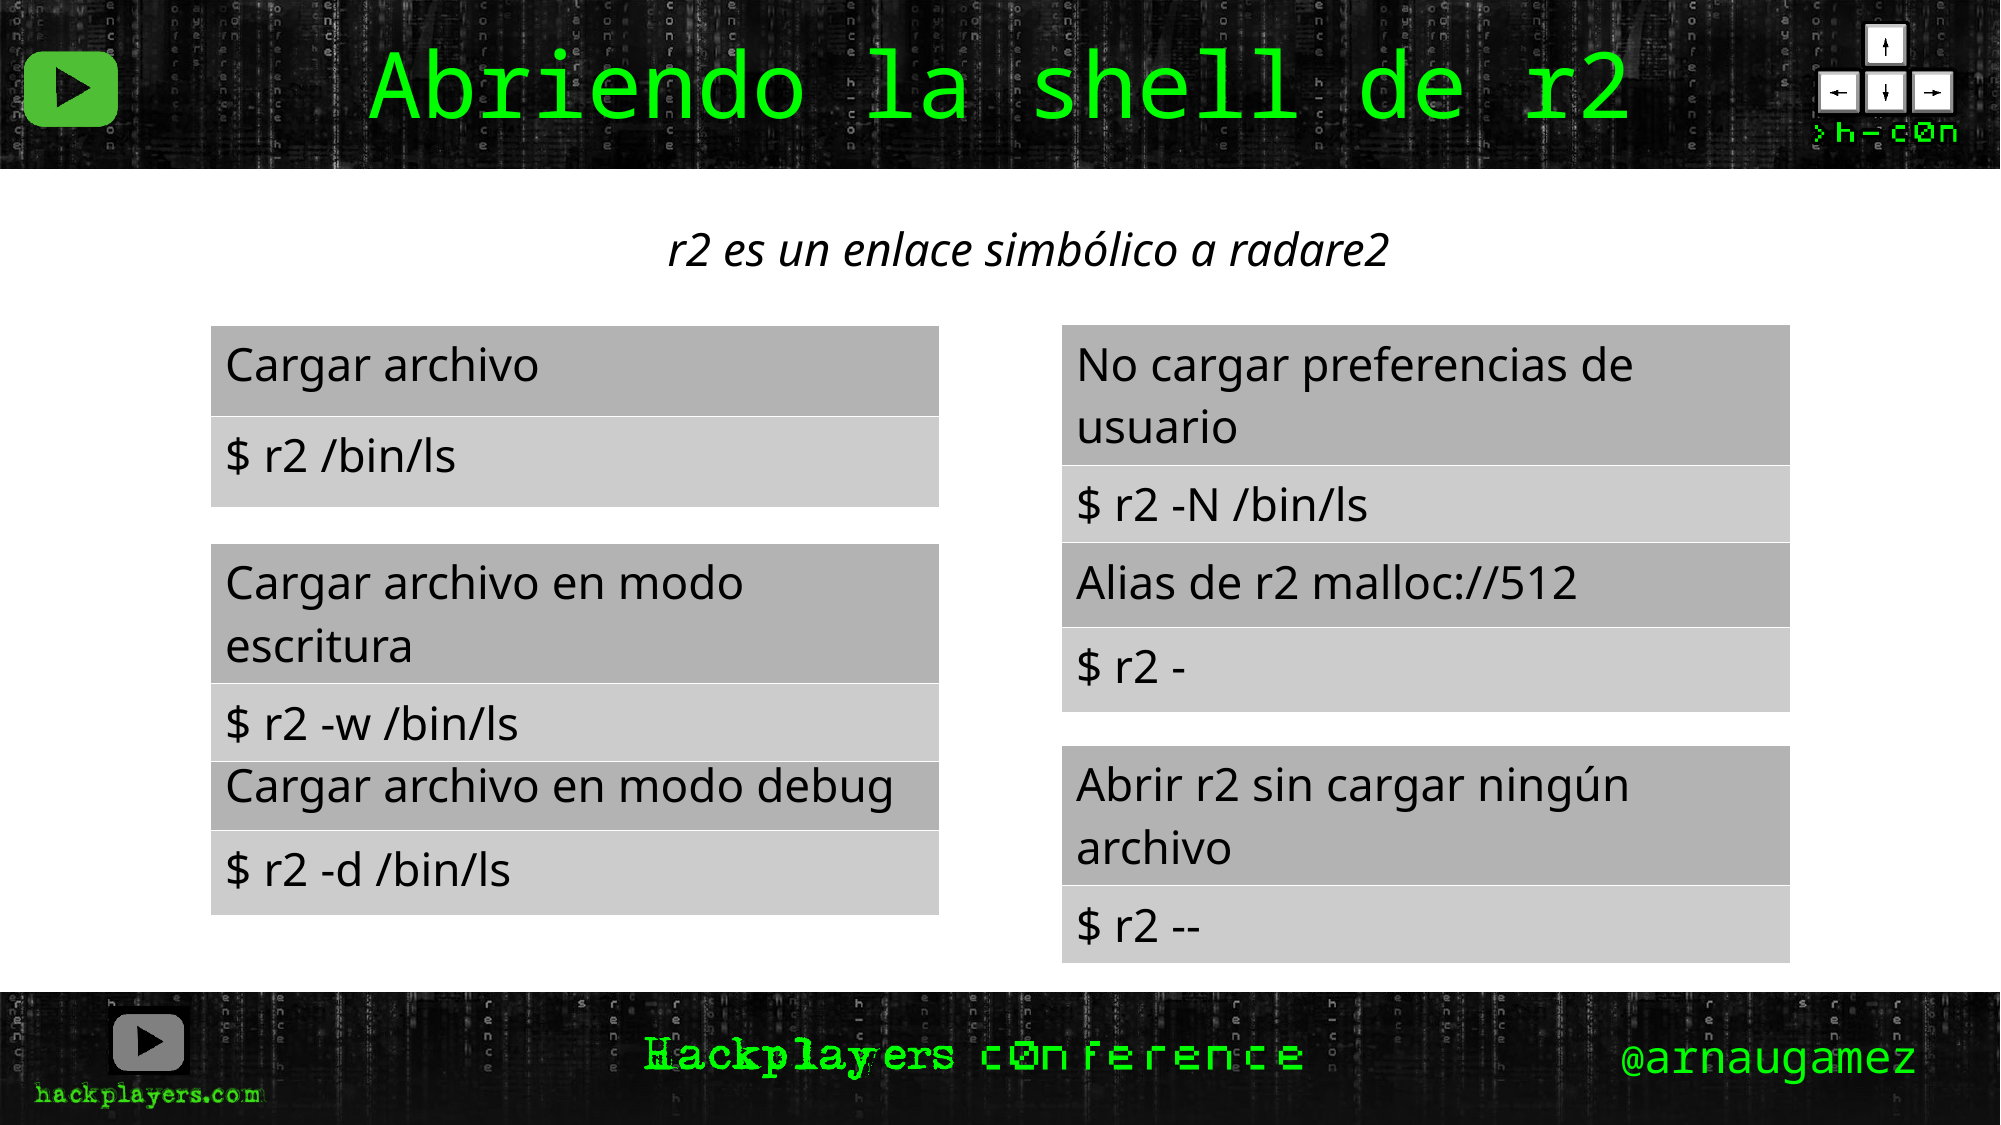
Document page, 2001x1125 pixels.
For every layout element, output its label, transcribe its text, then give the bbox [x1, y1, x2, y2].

table_header Abrir r2 sin cargar ningún archivo [1062, 746, 1790, 885]
table_cell $ r2 -w /bin/ls [211, 684, 939, 761]
picture [0, 0, 2000, 169]
picture [0, 992, 2000, 1125]
table_cell $ r2 -d /bin/ls [211, 831, 939, 915]
title Abriendo la shell de r2 [255, 0, 1745, 166]
table_header Cargar archivo [211, 326, 939, 416]
table_cell $ r2 /bin/ls [211, 417, 939, 507]
table_cell $ r2 -- [1062, 886, 1790, 963]
table_cell $ r2 - [1062, 628, 1790, 712]
table_header No cargar preferencias de usuario [1062, 325, 1790, 465]
table_cell $ r2 -N /bin/ls [1062, 466, 1790, 542]
table_header Alias de r2 malloc://512 [1062, 543, 1790, 627]
table_header Cargar archivo en modo debug [211, 762, 939, 830]
table_header Cargar archivo en modo escritura [211, 544, 939, 683]
text_box r2 es un enlace simbólico a radare2 [653, 210, 1347, 283]
